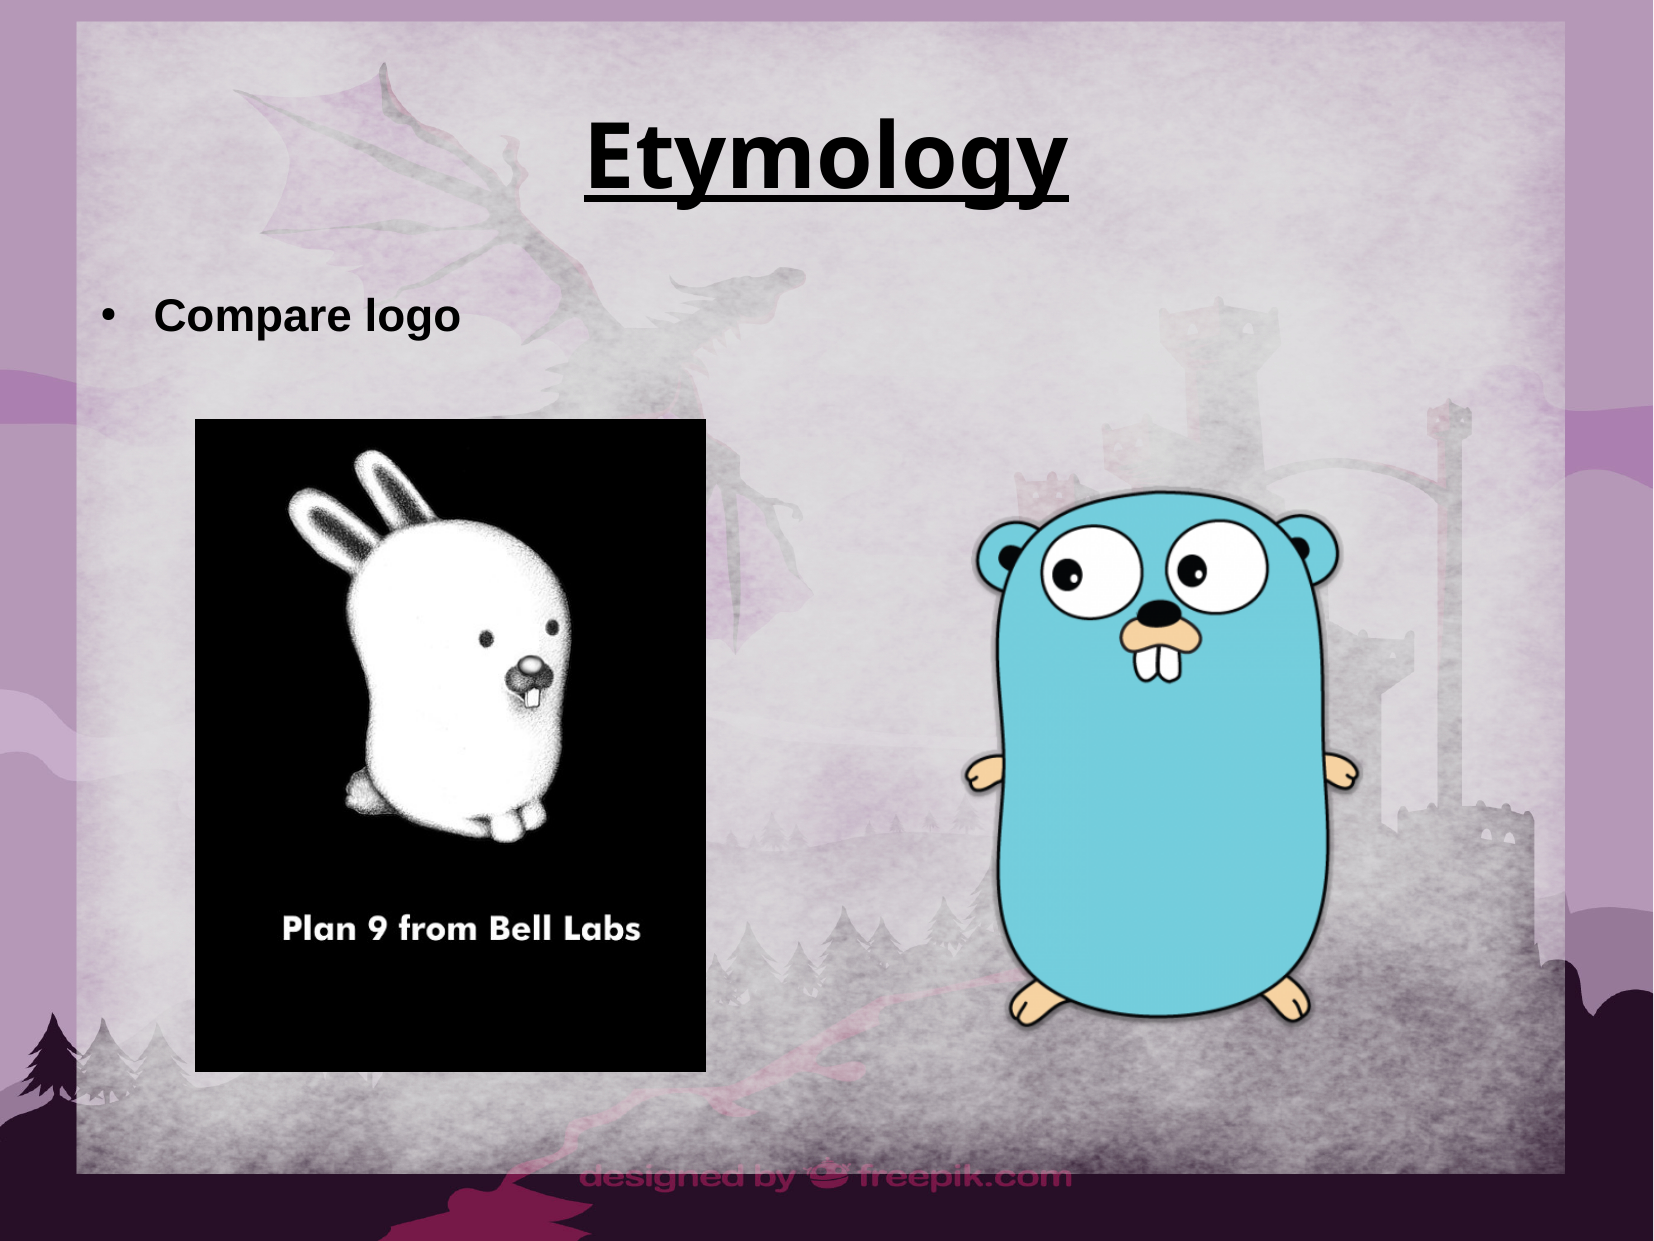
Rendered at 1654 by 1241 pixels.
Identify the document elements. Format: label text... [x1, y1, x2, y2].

title Etymology [82, 49, 1571, 257]
list Compare logo [82, 290, 1571, 1010]
picture [0, 0, 1654, 1241]
